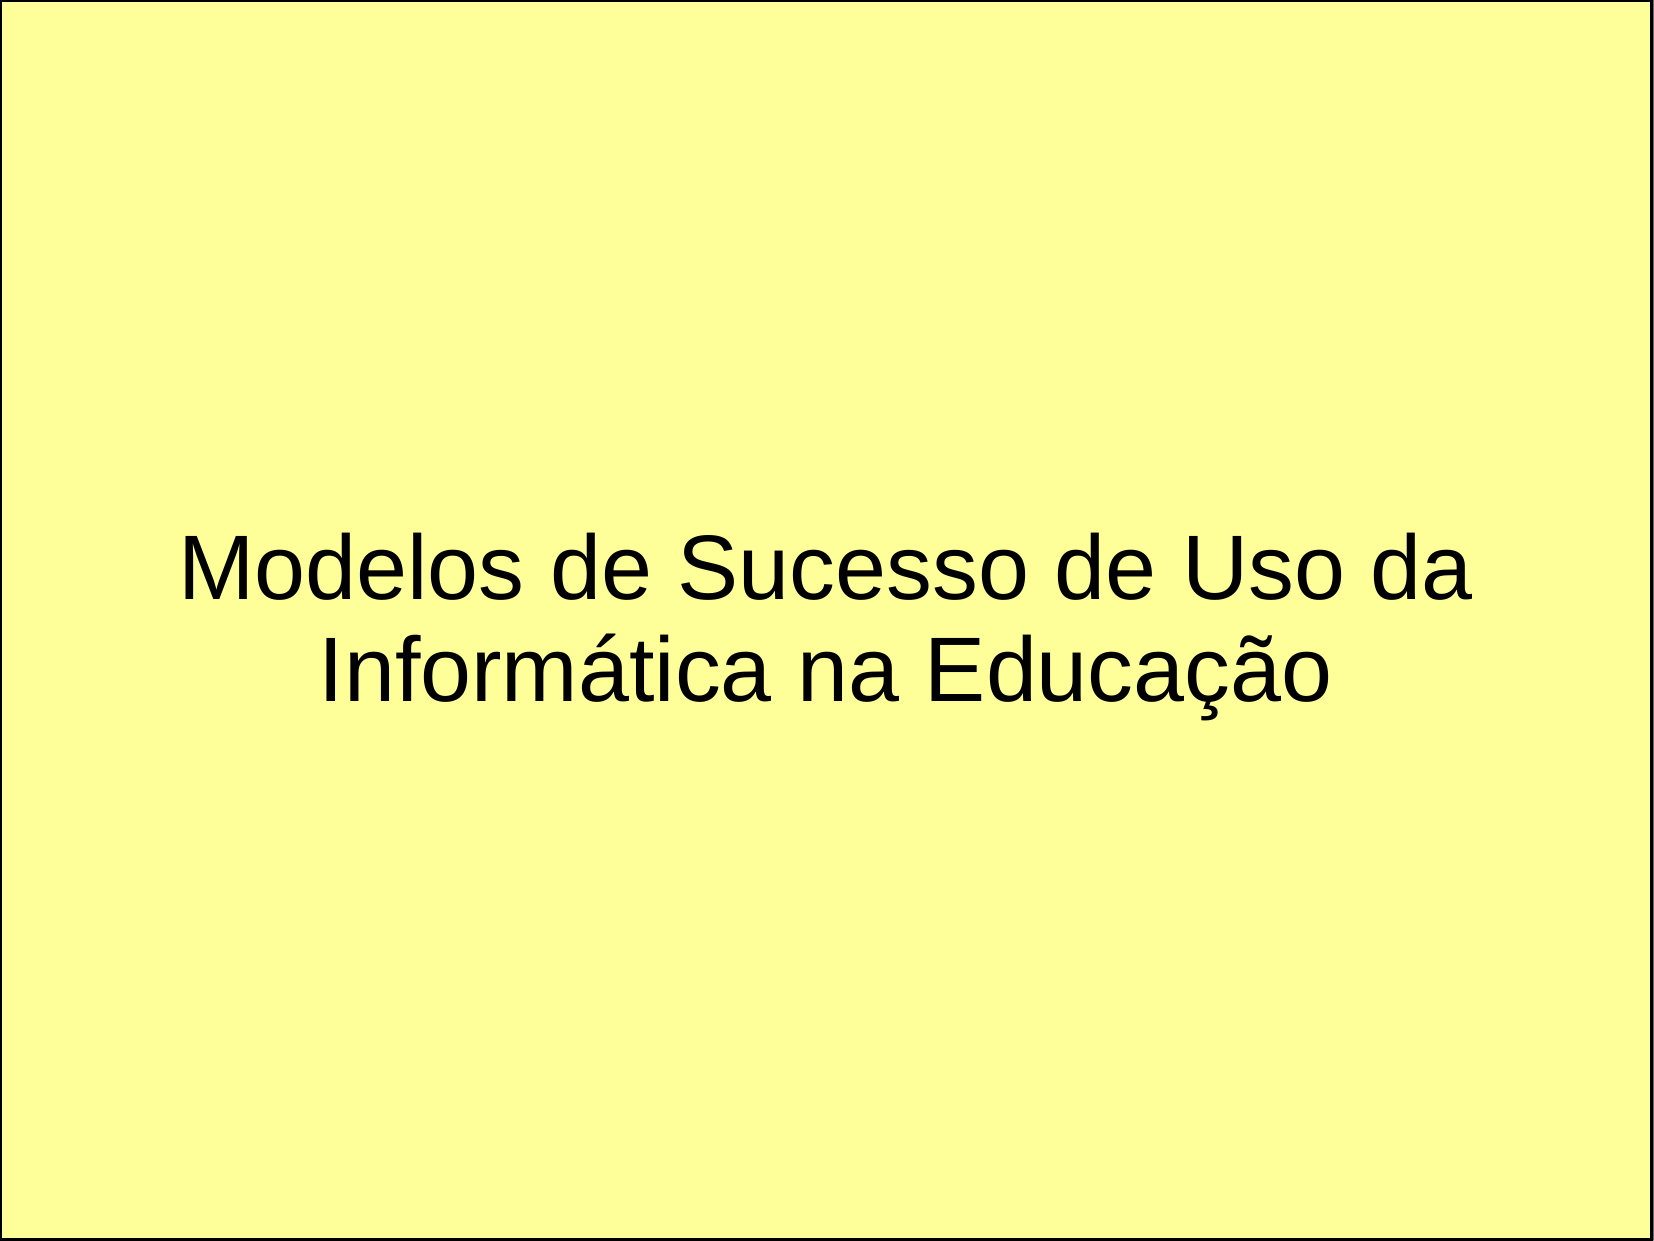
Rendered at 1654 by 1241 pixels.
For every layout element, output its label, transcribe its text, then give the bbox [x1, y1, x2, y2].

title Modelos de Sucesso de Uso da Informática na Educação [0, 0, 1653, 1241]
